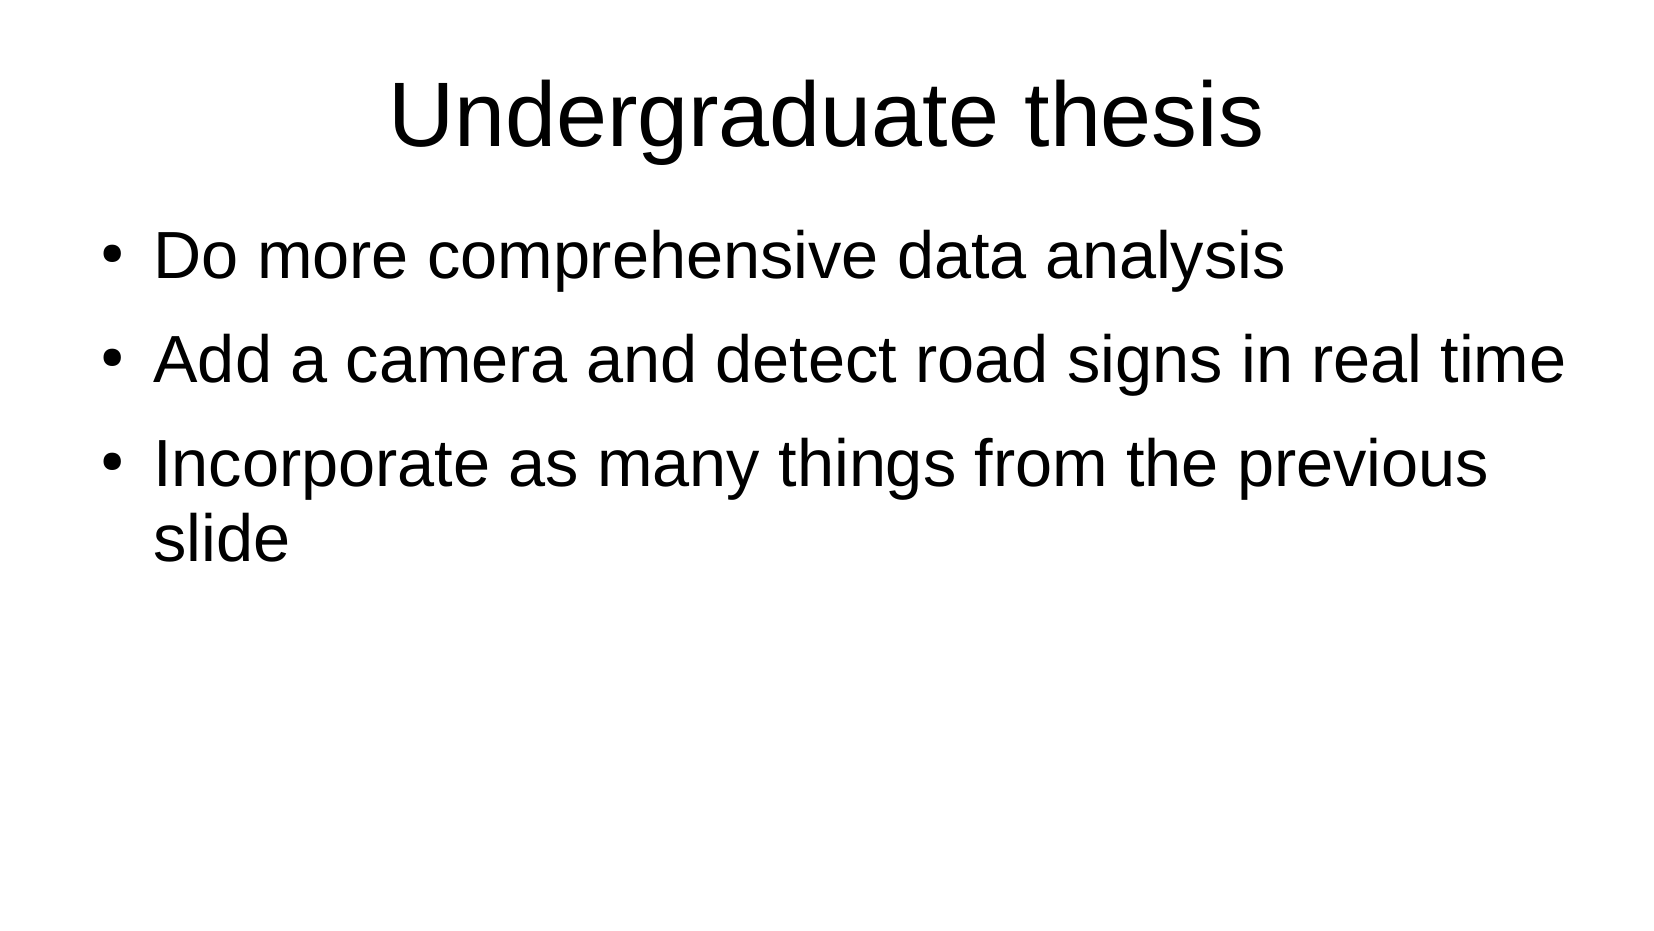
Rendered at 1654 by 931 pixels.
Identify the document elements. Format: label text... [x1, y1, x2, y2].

list Do more comprehensive data analysis Add a camera and detect road signs in real time Incorporate as many things from the previous slide [82, 217, 1571, 758]
title Undergraduate thesis [82, 37, 1571, 193]
